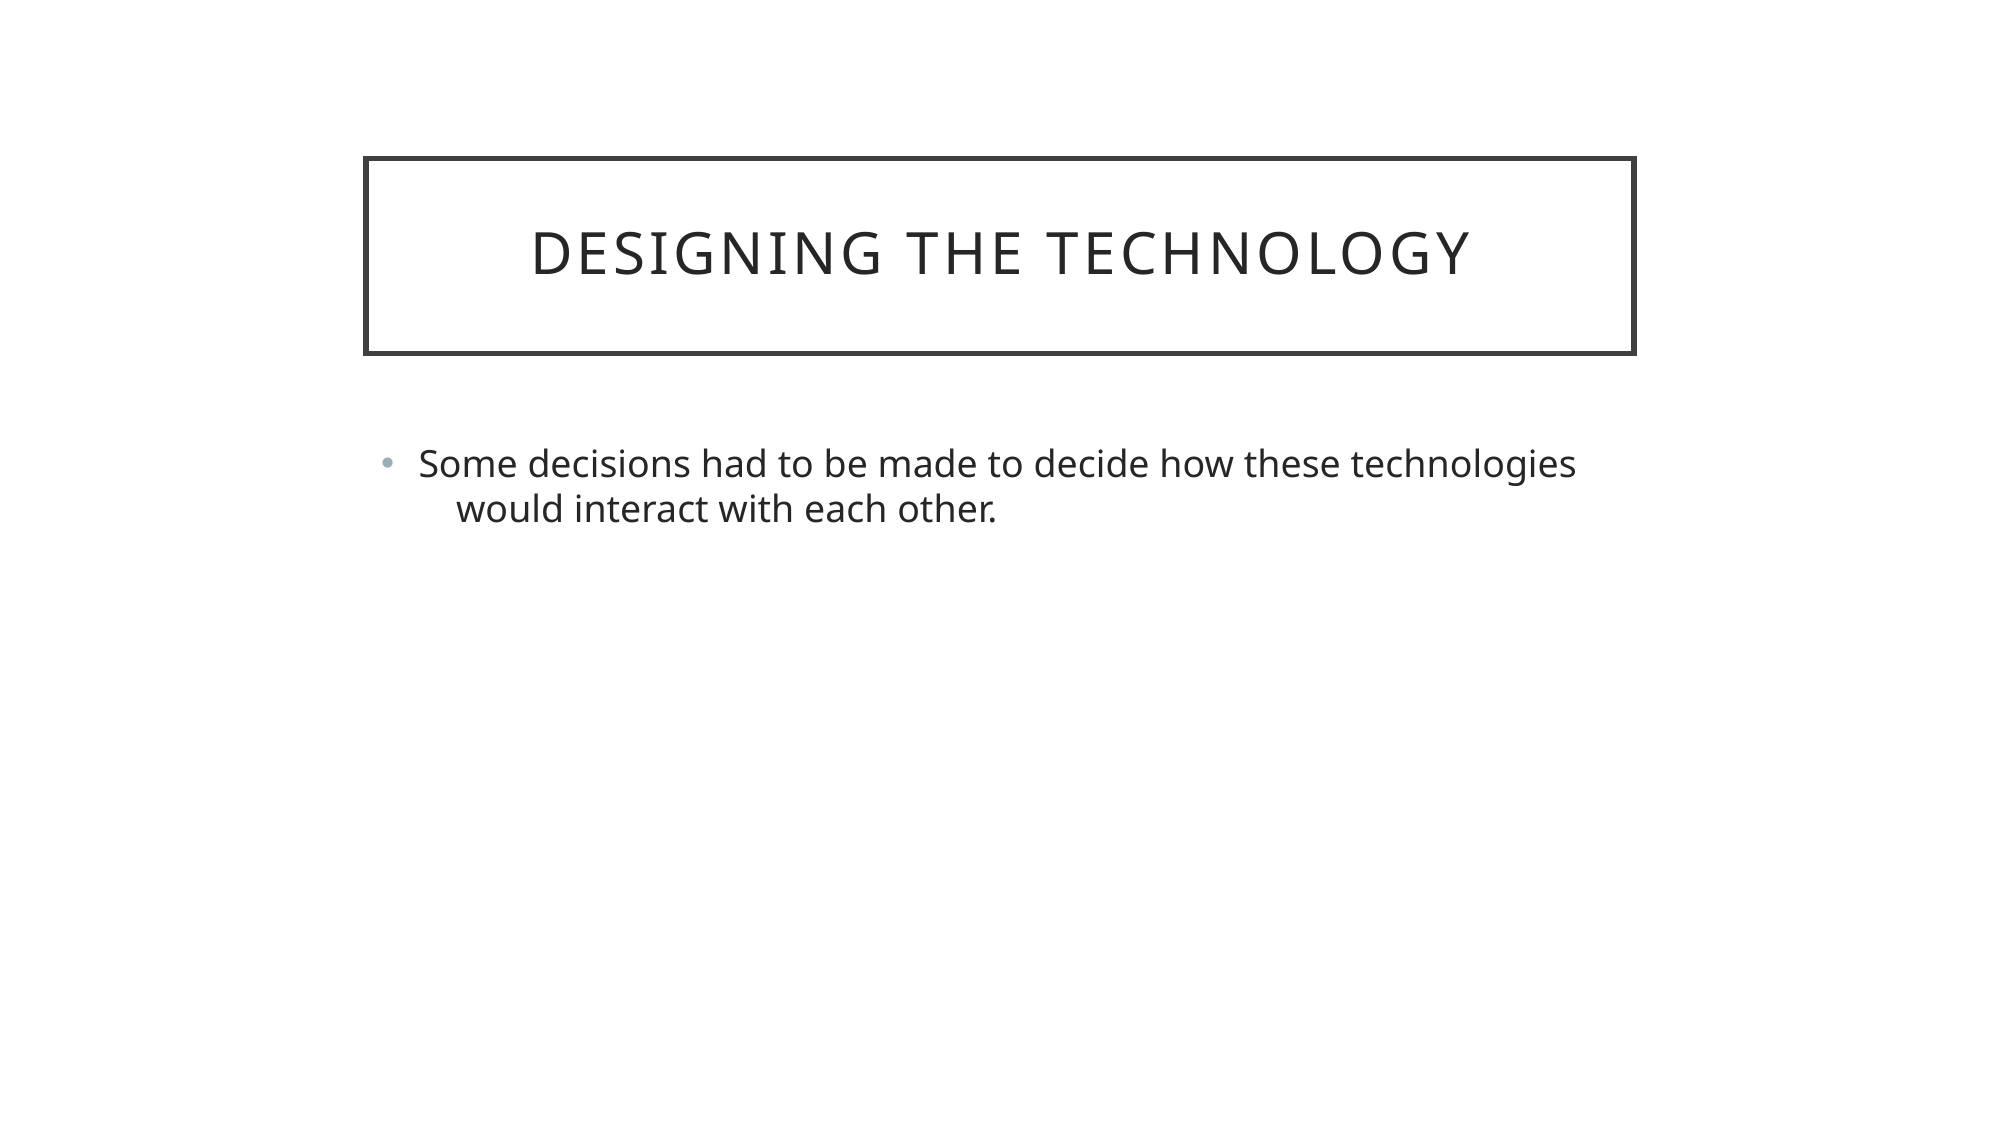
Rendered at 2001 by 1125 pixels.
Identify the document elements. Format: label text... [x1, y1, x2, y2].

list Some decisions had to be made to decide how these technologies would interact with each other. [366, 432, 1634, 942]
title Designing The technology [366, 158, 1634, 354]
